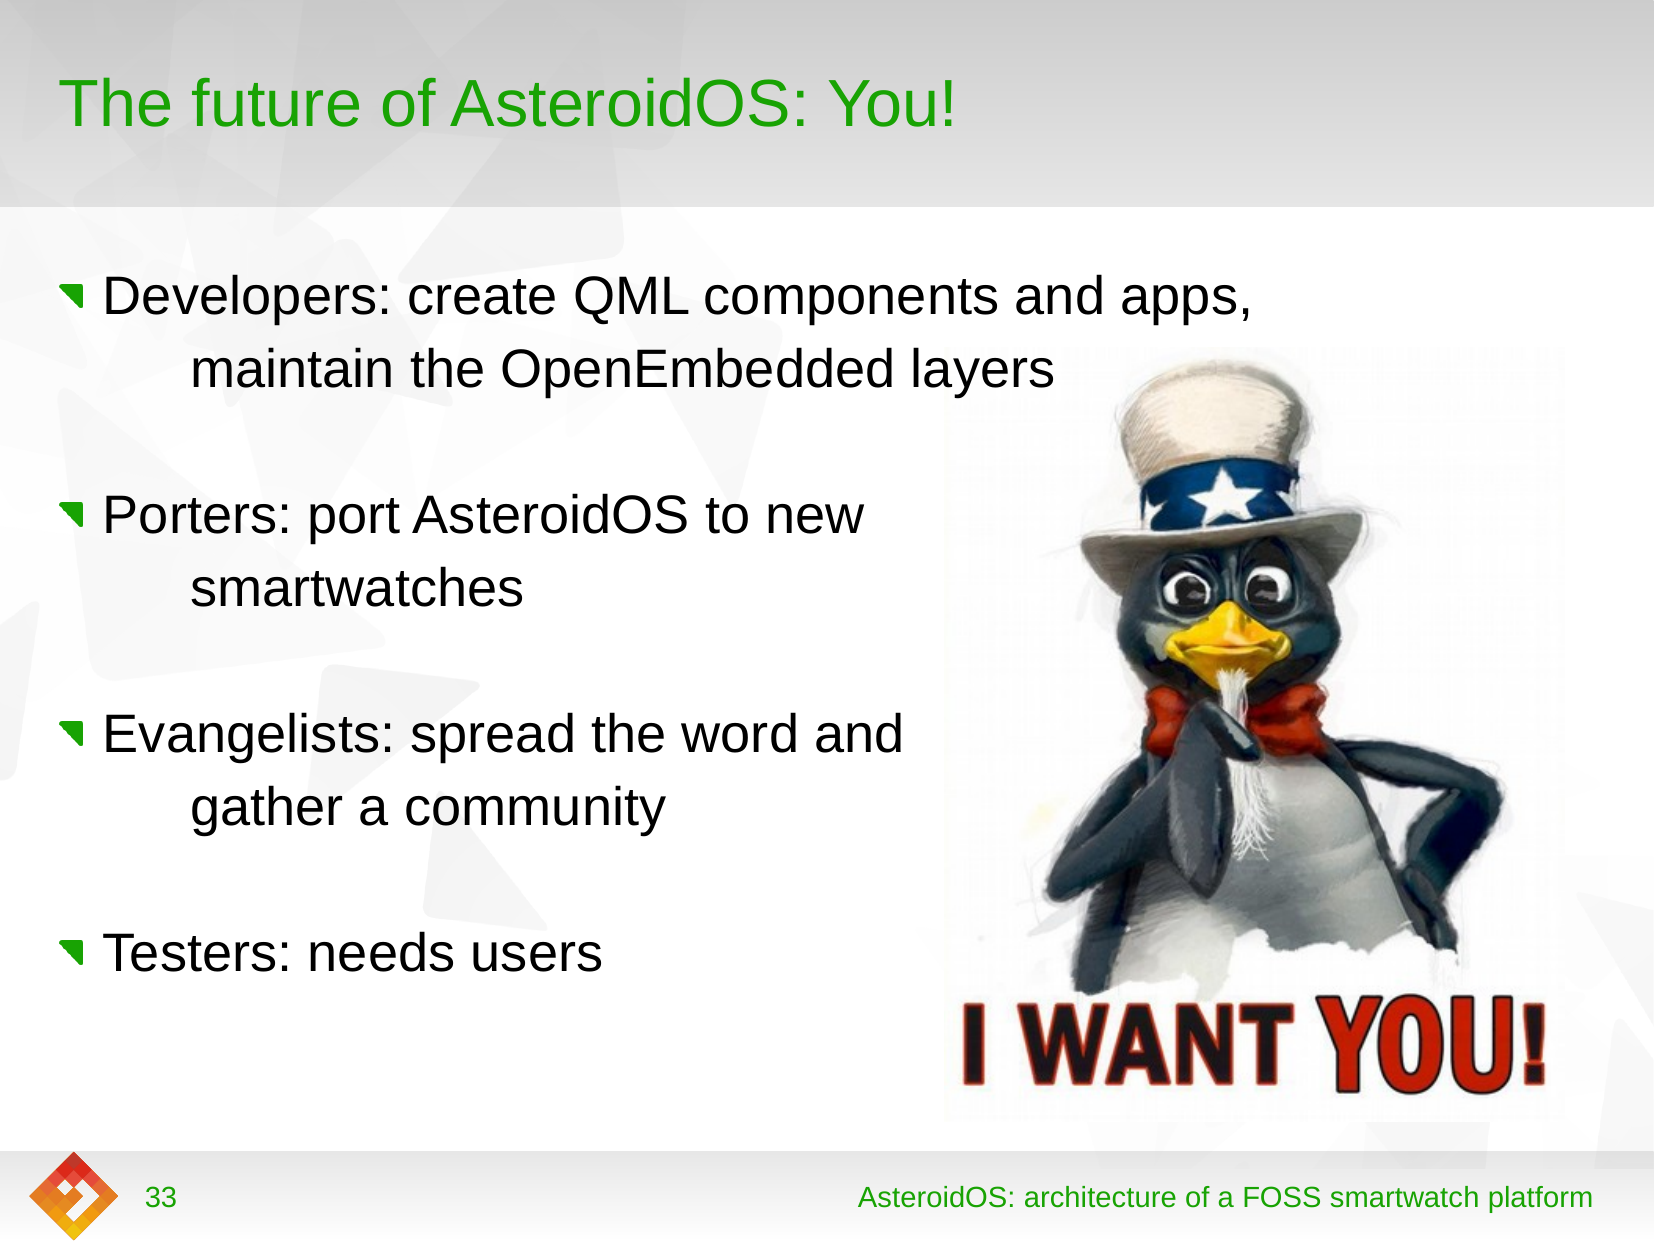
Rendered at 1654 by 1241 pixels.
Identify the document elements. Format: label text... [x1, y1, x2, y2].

title The future of AsteroidOS: You! [59, 29, 1595, 178]
picture [0, 0, 783, 931]
picture [915, 548, 1654, 1169]
list Developers: create QML components and apps, maintain the OpenEmbedded layers Porters: port AsteroidOS to new smartwatches Evangelists: spread the word and gather a community Testers: needs users [59, 265, 1595, 1056]
